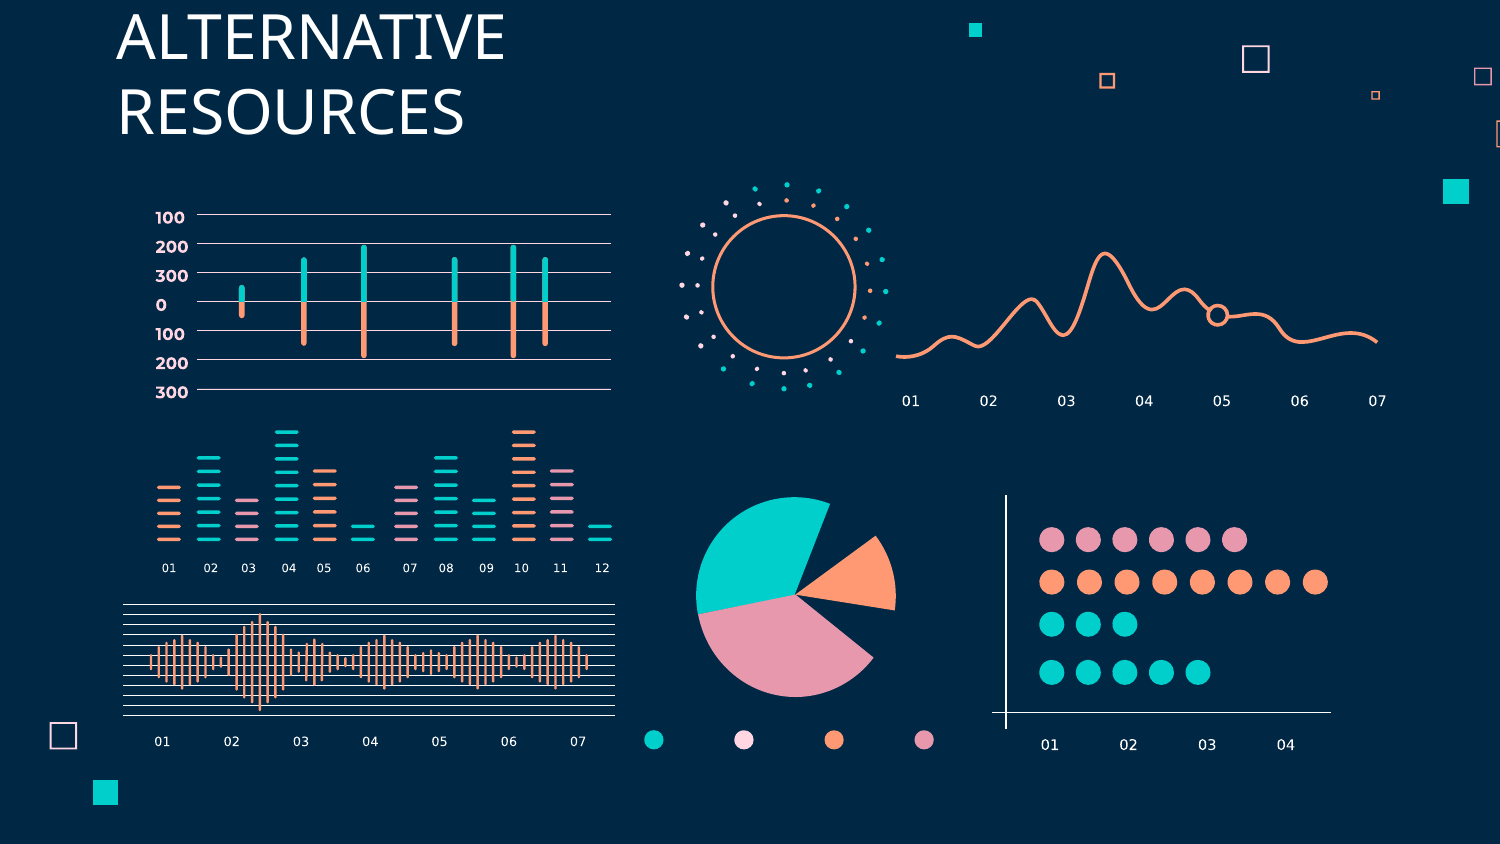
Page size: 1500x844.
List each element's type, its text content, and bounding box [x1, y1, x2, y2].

text_box [328, 651, 332, 673]
text_box [274, 457, 299, 461]
text_box [433, 469, 459, 474]
text_box [156, 537, 182, 542]
text_box [1067, 395, 1075, 407]
text_box [530, 645, 534, 679]
text_box [155, 240, 188, 253]
text_box [156, 298, 167, 312]
text_box [170, 563, 176, 573]
text_box [293, 736, 301, 747]
text_box [570, 736, 578, 747]
text_box [824, 730, 844, 750]
text_box [749, 380, 755, 387]
text_box [511, 457, 536, 461]
text_box [471, 537, 497, 542]
text_box [350, 537, 376, 542]
text_box [250, 620, 254, 704]
text_box [549, 523, 574, 528]
text_box [1129, 739, 1137, 751]
text_box [491, 641, 495, 683]
text_box [312, 523, 337, 528]
text_box [644, 730, 664, 750]
text_box [155, 328, 161, 341]
text_box [232, 736, 239, 747]
text_box [156, 498, 182, 503]
text_box [511, 524, 536, 528]
text_box [1058, 395, 1066, 407]
text_box [711, 214, 857, 360]
text_box [305, 642, 309, 682]
text_box [549, 482, 574, 487]
text_box [1208, 739, 1216, 751]
text_box [155, 736, 162, 747]
text_box [695, 497, 896, 698]
text_box [1300, 395, 1309, 407]
text_box [188, 638, 192, 686]
text_box [1223, 395, 1231, 407]
text_box [156, 524, 182, 529]
text_box [1291, 395, 1299, 407]
text_box [440, 736, 447, 747]
text_box [234, 537, 259, 542]
text_box [522, 563, 529, 573]
text_box [234, 524, 259, 529]
text_box [174, 327, 185, 341]
text_box [312, 510, 337, 514]
text_box [155, 386, 165, 399]
text_box [219, 656, 223, 668]
text_box [1112, 659, 1138, 685]
text_box [149, 654, 153, 671]
text_box [394, 498, 419, 503]
text_box [234, 511, 259, 516]
text_box [274, 537, 299, 542]
text_box [1039, 611, 1065, 637]
text_box [1120, 739, 1128, 751]
text_box [371, 736, 378, 747]
title ALTERNATIVE RESOURCES [101, 67, 878, 163]
text_box [549, 537, 574, 542]
text_box [302, 736, 309, 747]
text_box [1185, 527, 1211, 553]
text_box [1227, 569, 1253, 595]
text_box [549, 496, 574, 501]
text_box [511, 470, 536, 474]
text_box [411, 563, 417, 573]
text_box [587, 537, 613, 542]
text_box [549, 510, 574, 514]
text_box [579, 736, 586, 747]
text_box [471, 498, 497, 503]
text_box [433, 496, 459, 501]
text_box [274, 443, 299, 448]
text_box [561, 563, 567, 573]
text_box [1135, 395, 1153, 407]
text_box [320, 642, 324, 682]
text_box [180, 634, 184, 690]
text_box [511, 497, 536, 501]
text_box [487, 563, 494, 573]
text_box [156, 485, 182, 490]
text_box [312, 469, 337, 473]
text_box [511, 510, 536, 515]
text_box [1041, 739, 1049, 751]
text_box [1149, 527, 1174, 553]
text_box [197, 243, 611, 360]
text_box [439, 563, 453, 573]
text_box [156, 511, 182, 516]
text_box [499, 645, 503, 679]
text_box [196, 537, 221, 542]
text_box [471, 524, 497, 529]
text_box [204, 563, 211, 573]
text_box [538, 641, 542, 683]
text_box [509, 736, 517, 747]
text_box [274, 470, 299, 474]
text_box [274, 483, 299, 488]
text_box [501, 736, 508, 747]
text_box [902, 395, 910, 407]
text_box [166, 269, 188, 282]
text_box [224, 736, 231, 747]
text_box [174, 211, 185, 224]
text_box [515, 563, 521, 573]
text_box [281, 633, 285, 691]
text_box [844, 203, 850, 210]
text_box [468, 638, 472, 686]
text_box [1075, 527, 1101, 553]
text_box [196, 456, 221, 460]
text_box [1369, 395, 1377, 407]
text_box [992, 495, 1331, 729]
text_box [155, 357, 188, 370]
text_box [1185, 659, 1211, 685]
text_box [433, 483, 459, 487]
text_box [166, 386, 188, 399]
text_box [912, 395, 919, 407]
text_box [511, 443, 536, 448]
text_box [155, 270, 165, 283]
text_box [1222, 527, 1248, 553]
text_box [163, 736, 170, 747]
text_box [1213, 395, 1221, 407]
text_box [1075, 659, 1101, 685]
text_box [394, 524, 419, 529]
text_box [234, 498, 259, 503]
text_box [437, 651, 441, 673]
text_box [1302, 569, 1328, 595]
text_box [883, 288, 889, 295]
text_box [317, 563, 324, 573]
text_box [394, 485, 419, 490]
text_box [549, 469, 574, 473]
text_box [196, 523, 221, 528]
text_box [1152, 569, 1178, 595]
text_box [398, 641, 402, 683]
text_box [914, 730, 934, 750]
text_box [980, 395, 988, 407]
text_box [1277, 739, 1295, 751]
text_box [1149, 659, 1174, 685]
text_box [433, 537, 459, 542]
text_box [1051, 739, 1059, 751]
text_box [989, 395, 997, 406]
text_box [433, 510, 459, 514]
text_box [836, 369, 842, 376]
text_box [312, 496, 337, 501]
text_box [274, 524, 299, 528]
text_box [312, 537, 337, 542]
text_box [1198, 739, 1207, 751]
text_box [1265, 569, 1291, 595]
text_box [460, 641, 464, 683]
text_box [289, 648, 293, 677]
text_box [1077, 569, 1102, 595]
text_box [587, 524, 613, 529]
text_box [162, 563, 169, 573]
text_box [155, 211, 161, 224]
text_box [1039, 527, 1065, 553]
text_box [356, 563, 370, 573]
text_box [511, 430, 536, 434]
text_box [359, 645, 363, 679]
text_box [249, 563, 256, 573]
text_box [1114, 569, 1140, 595]
text_box [684, 250, 691, 257]
text_box [554, 563, 560, 573]
text_box [432, 736, 439, 747]
text_box [403, 563, 410, 573]
text_box [1075, 611, 1101, 637]
text_box [394, 511, 419, 516]
text_box [274, 430, 299, 434]
text_box [162, 211, 173, 224]
text_box [433, 456, 459, 460]
text_box [274, 510, 299, 515]
text_box [1378, 395, 1386, 407]
text_box [734, 730, 754, 750]
text_box [196, 469, 221, 474]
text_box [351, 653, 355, 671]
text_box [471, 511, 497, 516]
text_box [479, 563, 486, 573]
text_box [429, 649, 433, 676]
text_box [258, 613, 262, 712]
text_box [596, 563, 602, 573]
text_box [511, 537, 536, 542]
text_box [569, 641, 573, 683]
text_box [1189, 569, 1215, 595]
text_box [507, 654, 511, 671]
text_box [603, 563, 609, 573]
text_box [577, 645, 581, 679]
text_box [895, 251, 1379, 359]
text_box [806, 382, 813, 389]
text_box [394, 537, 419, 542]
text_box [511, 483, 536, 488]
text_box [196, 496, 221, 501]
text_box [211, 563, 218, 573]
text_box [362, 736, 370, 747]
text_box [196, 483, 221, 487]
text_box [433, 523, 459, 528]
text_box [274, 497, 299, 501]
text_box [1112, 611, 1138, 637]
text_box [1112, 527, 1138, 553]
text_box [241, 563, 248, 573]
text_box [720, 366, 727, 372]
text_box [312, 482, 337, 487]
text_box [390, 638, 394, 686]
text_box [683, 314, 690, 320]
text_box [162, 327, 173, 341]
text_box [1039, 659, 1065, 685]
text_box [196, 510, 221, 514]
text_box [282, 563, 296, 573]
text_box [350, 524, 375, 529]
text_box [324, 563, 331, 573]
text_box [879, 256, 885, 263]
text_box [1039, 569, 1065, 595]
